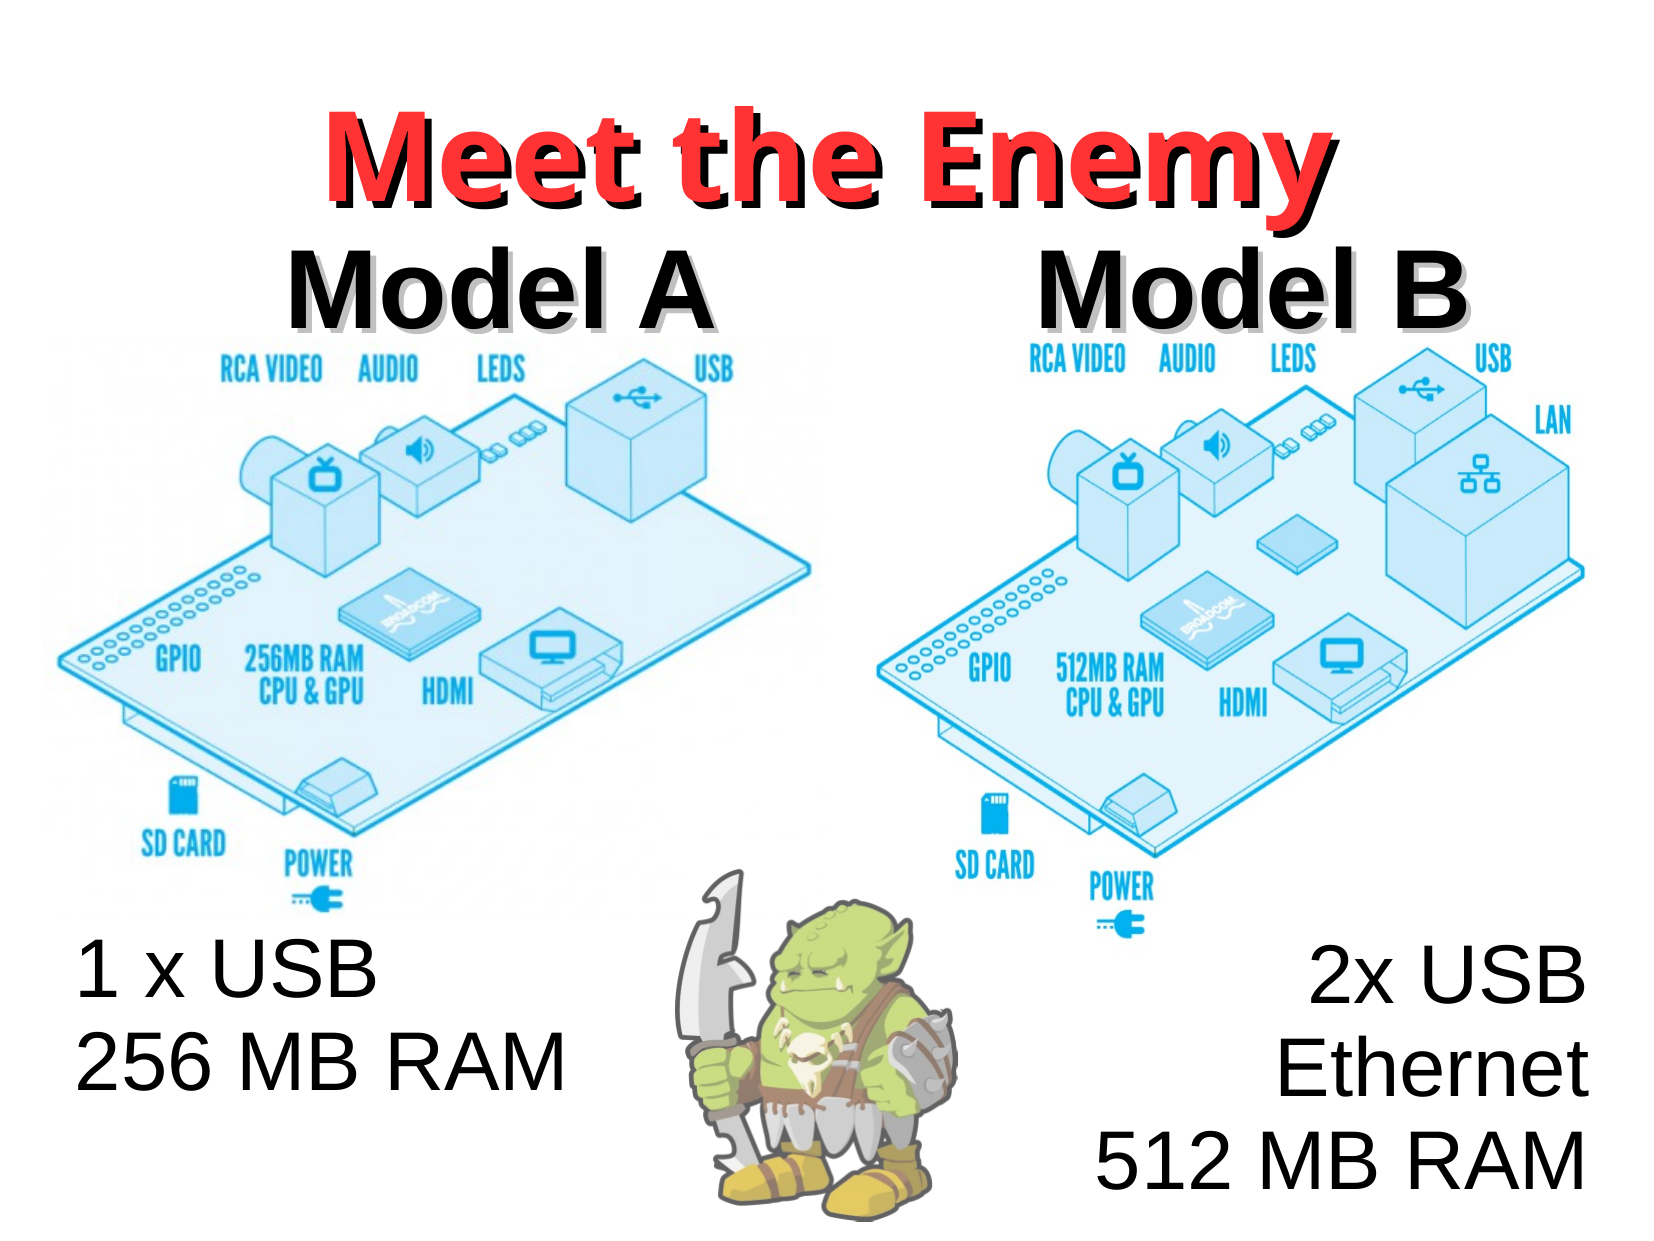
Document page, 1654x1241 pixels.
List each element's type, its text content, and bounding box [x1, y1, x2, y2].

text_box Model A [270, 219, 733, 361]
picture [43, 240, 1622, 1222]
title Meet the Enemy [82, 49, 1571, 257]
text_box 2x USB Ethernet 512 MB RAM [1080, 920, 1605, 1216]
text_box 1 x USB 256 MB RAM [60, 915, 585, 1171]
text_box Model B [1020, 219, 1488, 361]
